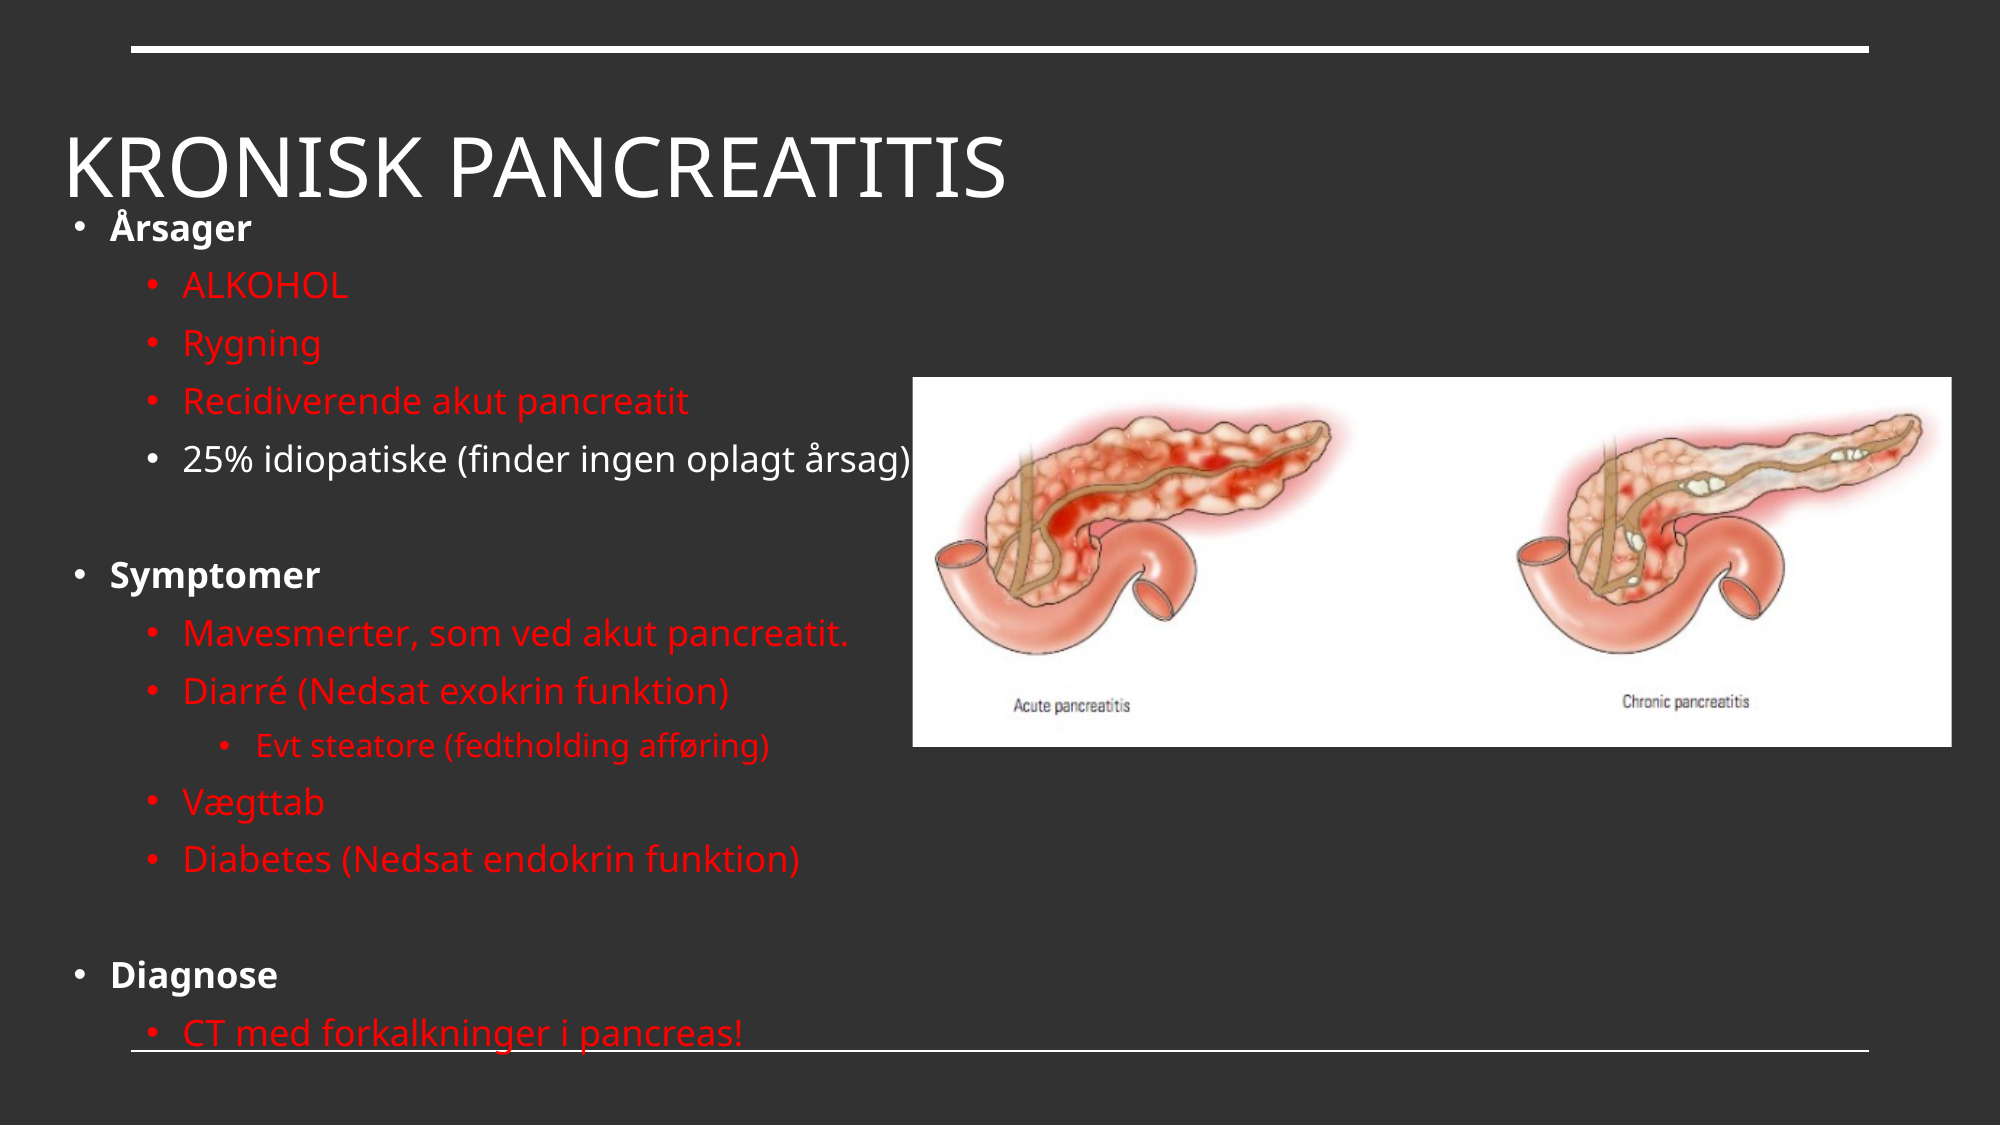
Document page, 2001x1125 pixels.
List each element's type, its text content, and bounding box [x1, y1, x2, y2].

title Kronisk pancreatitis [47, 77, 1663, 222]
picture [912, 377, 1952, 747]
list Årsager ALKOHOL Rygning Recidiverende akut pancreatit 25% idiopatiske (finder ingen oplagt årsag) Symptomer Mavesmerter, som ved akut pancreatit. Diarré (Nedsat exokrin funktion) Evt steatore (fedtholding afføring) Vægttab Diabetes (Nedsat endokrin funktion) Diagnose CT med forkalkninger i pancreas! [58, 192, 997, 1069]
